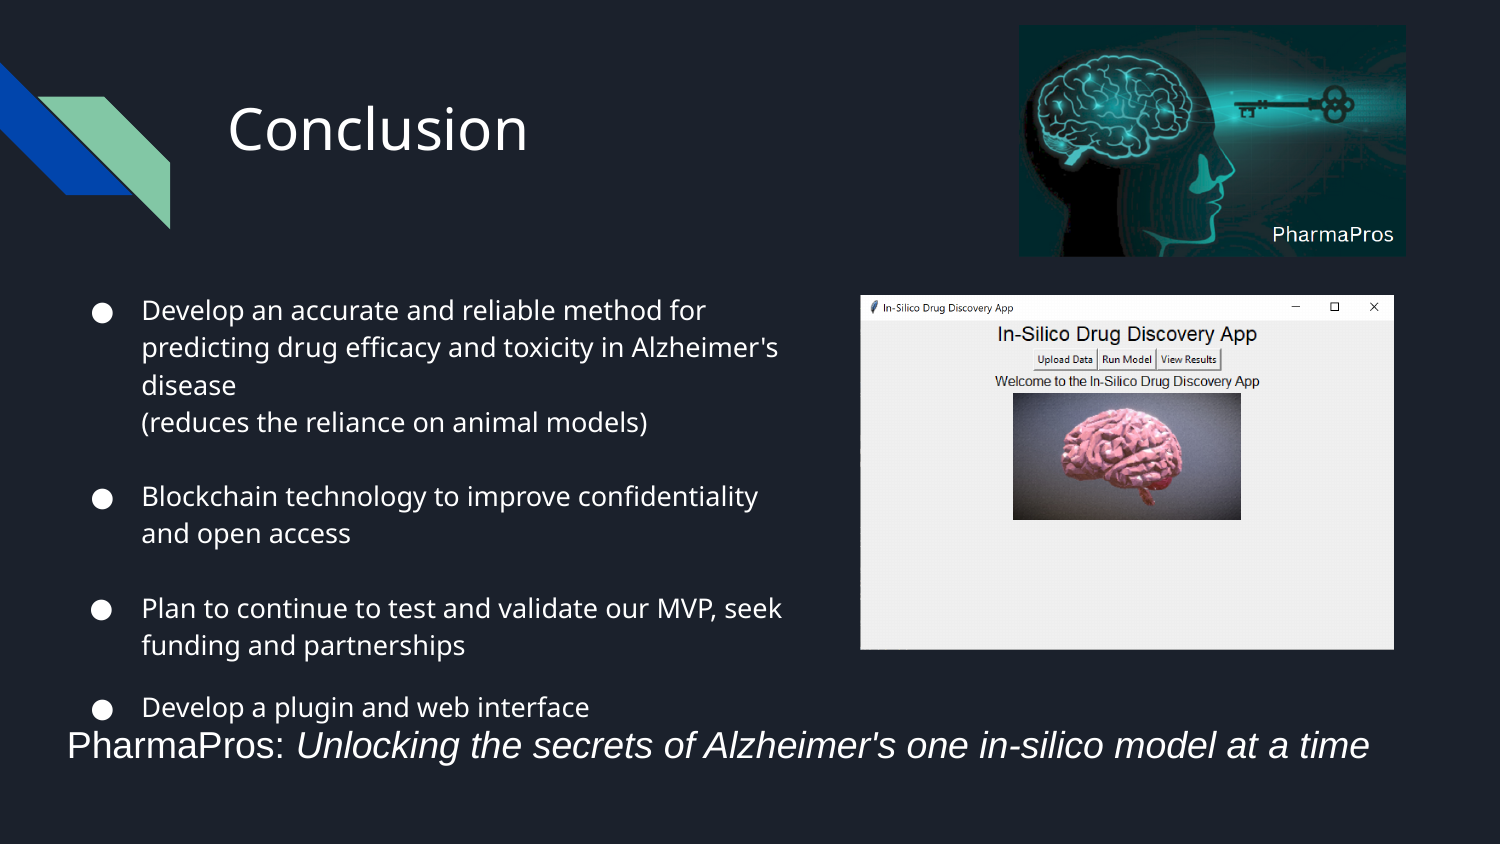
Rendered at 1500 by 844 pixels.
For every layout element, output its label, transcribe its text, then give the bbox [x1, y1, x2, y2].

picture [860, 295, 1394, 650]
text_box PharmaPros: Unlocking the secrets of Alzheimer's one in-silico model at a time [51, 706, 1394, 782]
picture [1019, 25, 1406, 257]
title Conclusion [212, 77, 590, 171]
list Develop an accurate and reliable method for predicting drug efficacy and toxicity in Alzheimer's disease (reduces the reliance on animal models) Blockchain technology to improve confidentiality and open access Plan to continue to test and validate our MVP, seek funding and partnerships Develop a plugin and web interface [51, 273, 817, 706]
